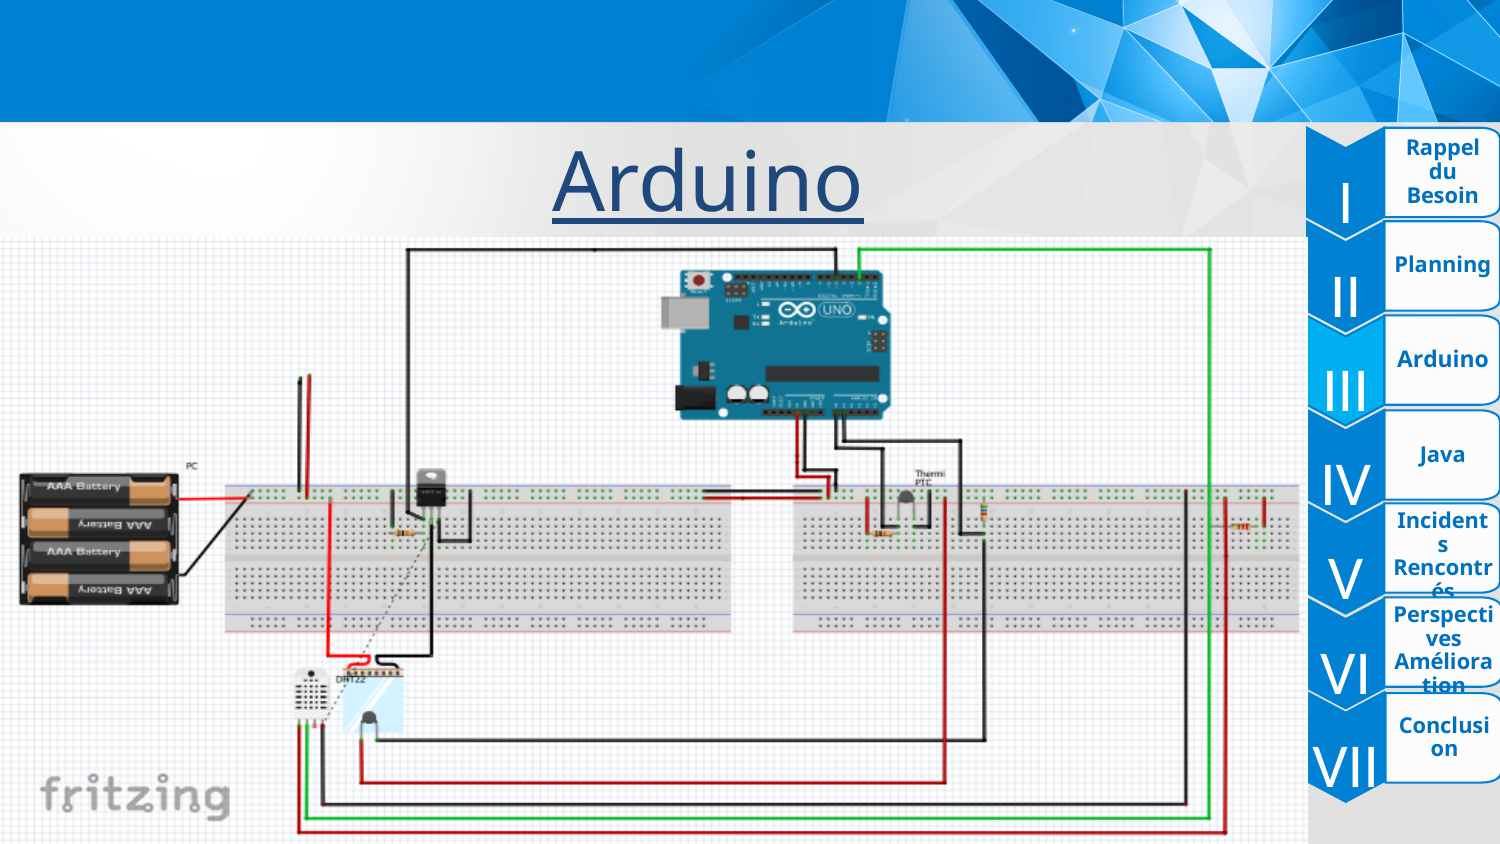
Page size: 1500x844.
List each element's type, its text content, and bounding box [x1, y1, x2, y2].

text_box VII [1308, 692, 1385, 802]
text_box Java [1385, 410, 1500, 500]
text_box Conclusion [1385, 693, 1500, 783]
text_box Rappel du Besoin [1384, 127, 1500, 218]
text_box V [1308, 504, 1385, 614]
picture [0, 237, 1308, 844]
text_box IV [1308, 409, 1385, 520]
text_box II [1307, 221, 1385, 332]
text_box Arduino [1385, 315, 1500, 405]
text_box III [1308, 315, 1385, 426]
text_box Perspectives Amélioration [1384, 597, 1500, 687]
text_box I [1307, 127, 1384, 238]
text_box VI [1308, 598, 1385, 709]
text_box Incidents Rencontrés [1384, 503, 1500, 593]
text_box Arduino [313, 121, 1103, 237]
text_box Planning [1385, 221, 1500, 311]
